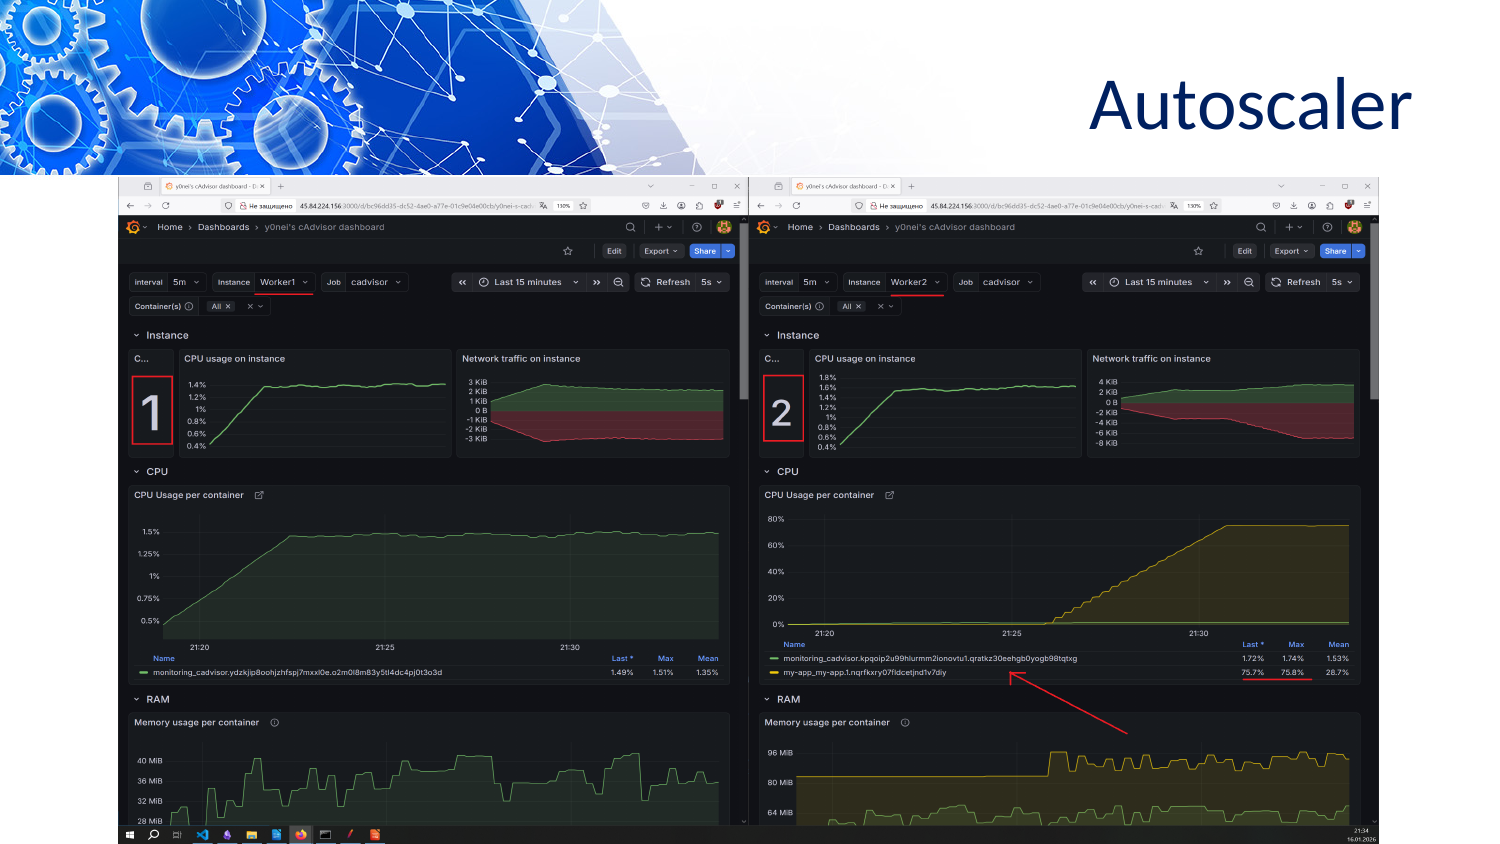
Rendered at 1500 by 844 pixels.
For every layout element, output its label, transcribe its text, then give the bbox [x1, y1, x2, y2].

picture [0, 0, 1500, 844]
title Autoscaler [73, 36, 1429, 162]
